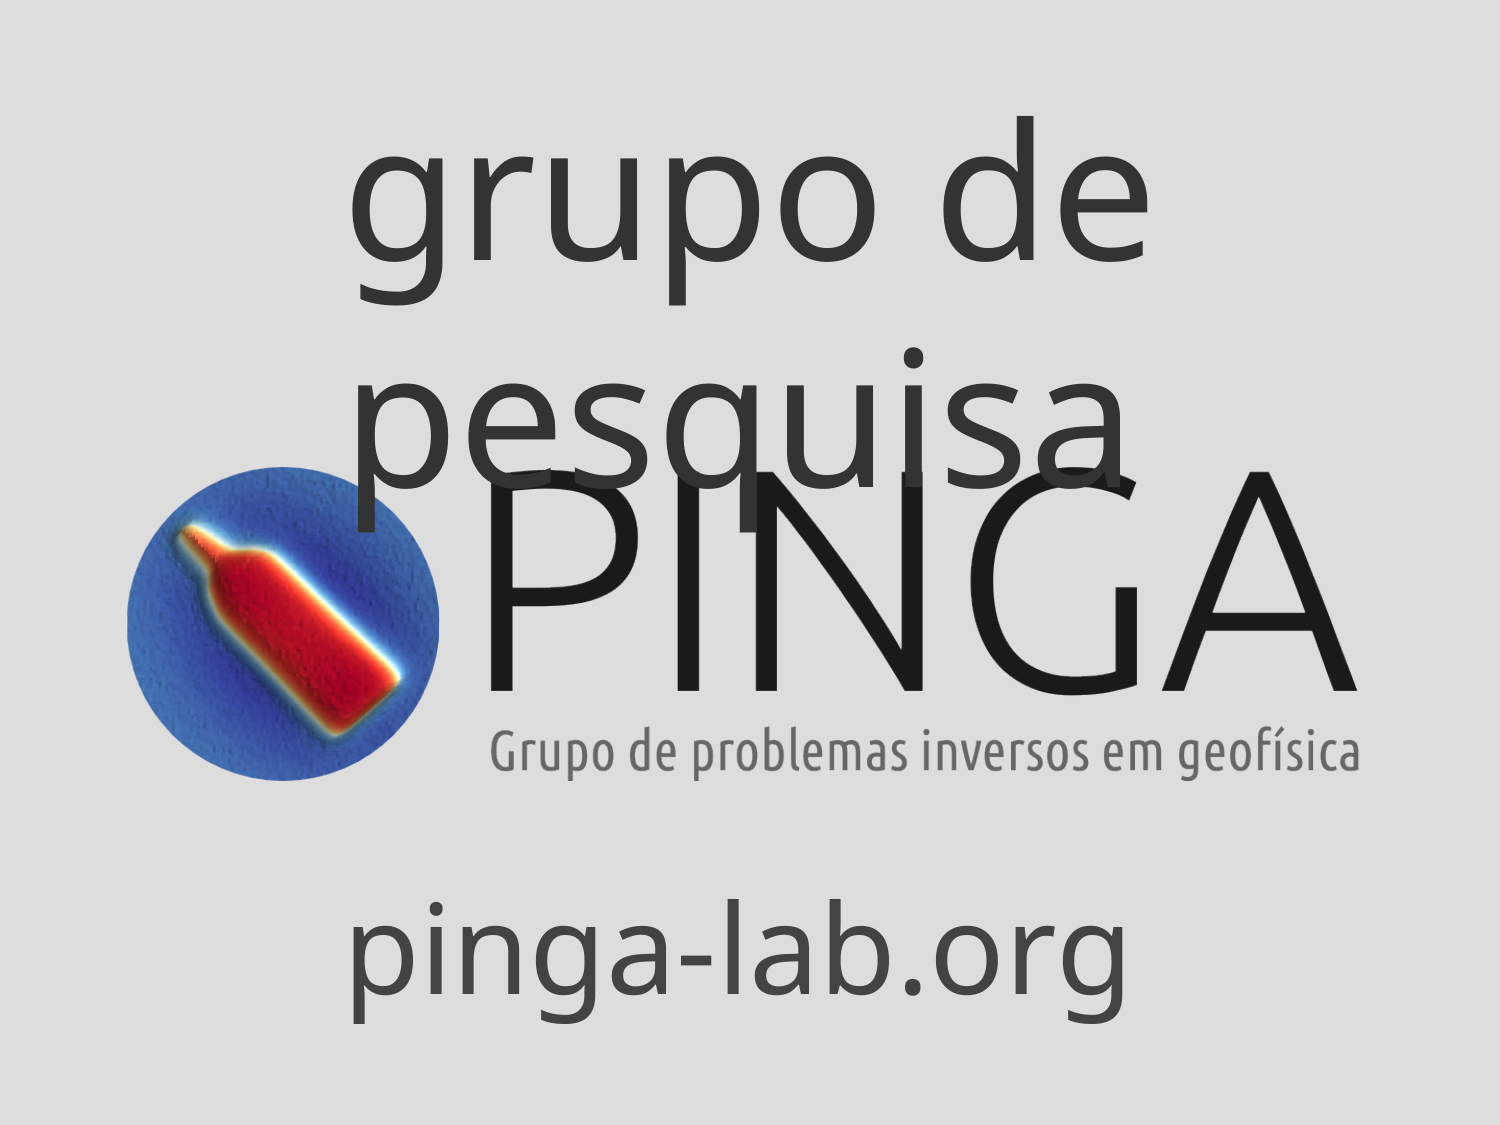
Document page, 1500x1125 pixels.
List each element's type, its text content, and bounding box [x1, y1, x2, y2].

picture [1057, 467, 1096, 475]
picture [125, 467, 1375, 780]
picture [383, 467, 422, 475]
picture [692, 467, 732, 475]
title grupo de pesquisa [75, 57, 1425, 386]
picture [808, 467, 848, 475]
title pinga-lab.org [63, 780, 1414, 1109]
